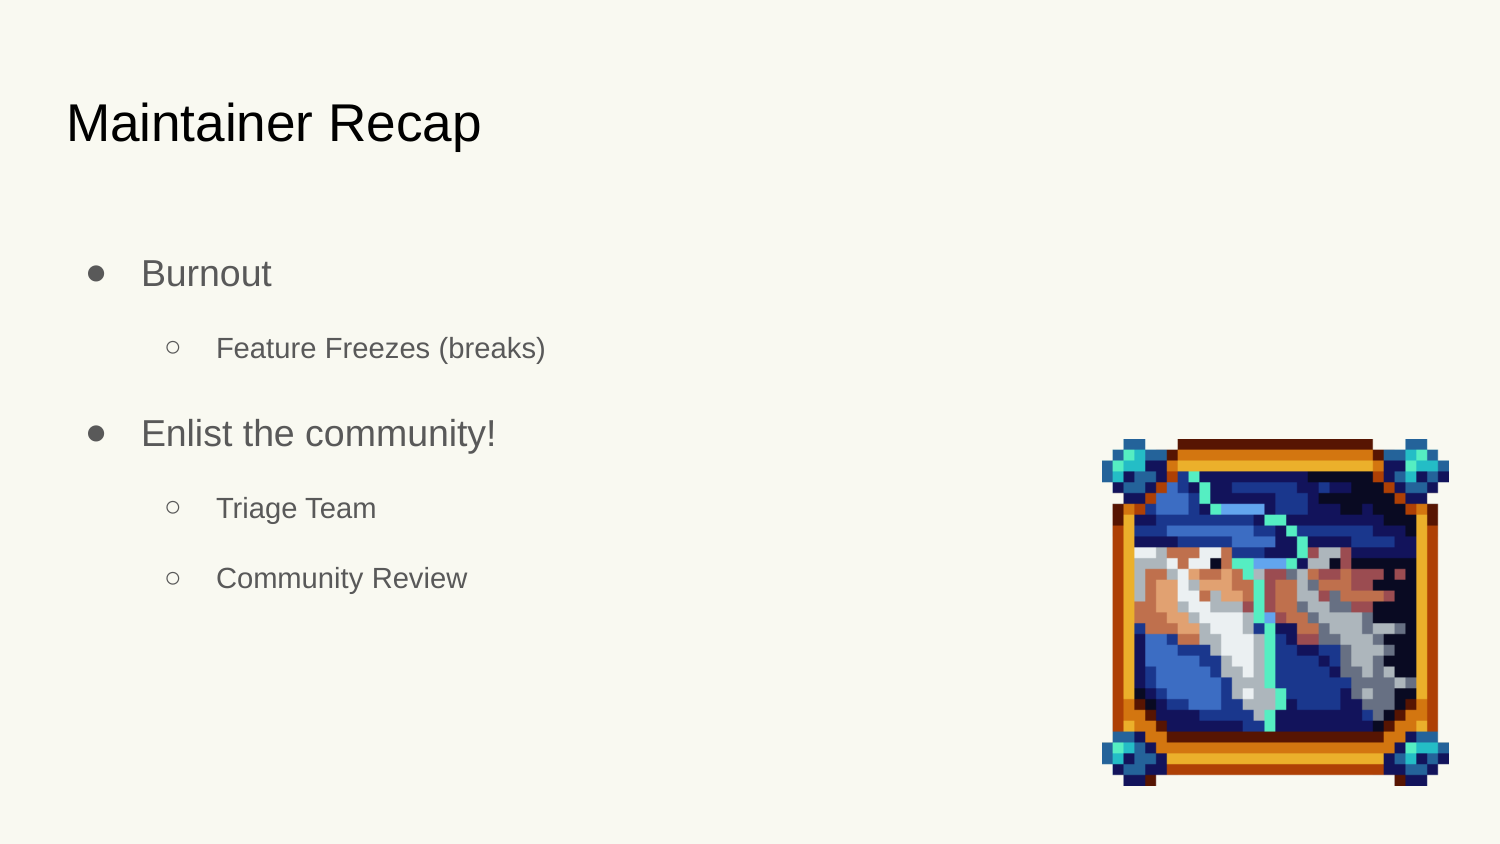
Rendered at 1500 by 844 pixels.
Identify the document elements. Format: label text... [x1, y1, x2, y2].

picture [1102, 439, 1449, 786]
title Maintainer Recap [51, 72, 1449, 167]
list Burnout Feature Freezes (breaks) Enlist the community! Triage Team Community Review [51, 189, 1449, 750]
